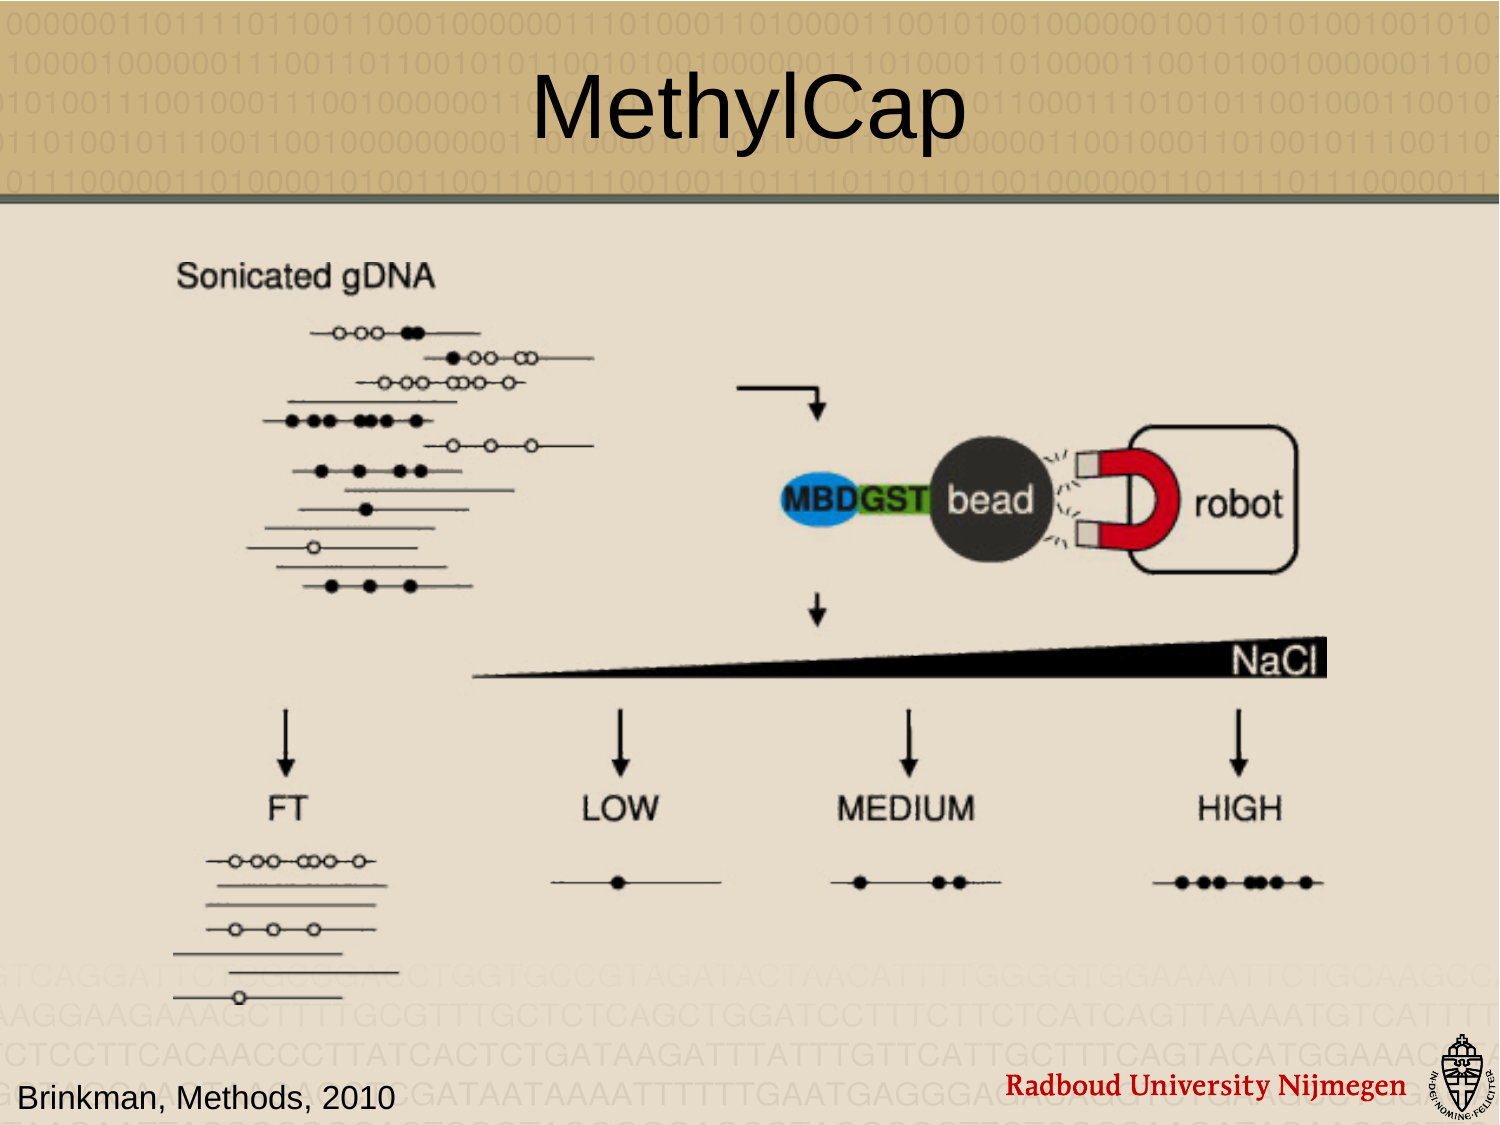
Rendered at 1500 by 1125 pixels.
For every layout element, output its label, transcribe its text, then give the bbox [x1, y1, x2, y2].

text_box Brinkman, Methods, 2010 [0, 1067, 413, 1125]
picture [0, 1, 1500, 1125]
title MethylCap [75, 7, 1425, 196]
